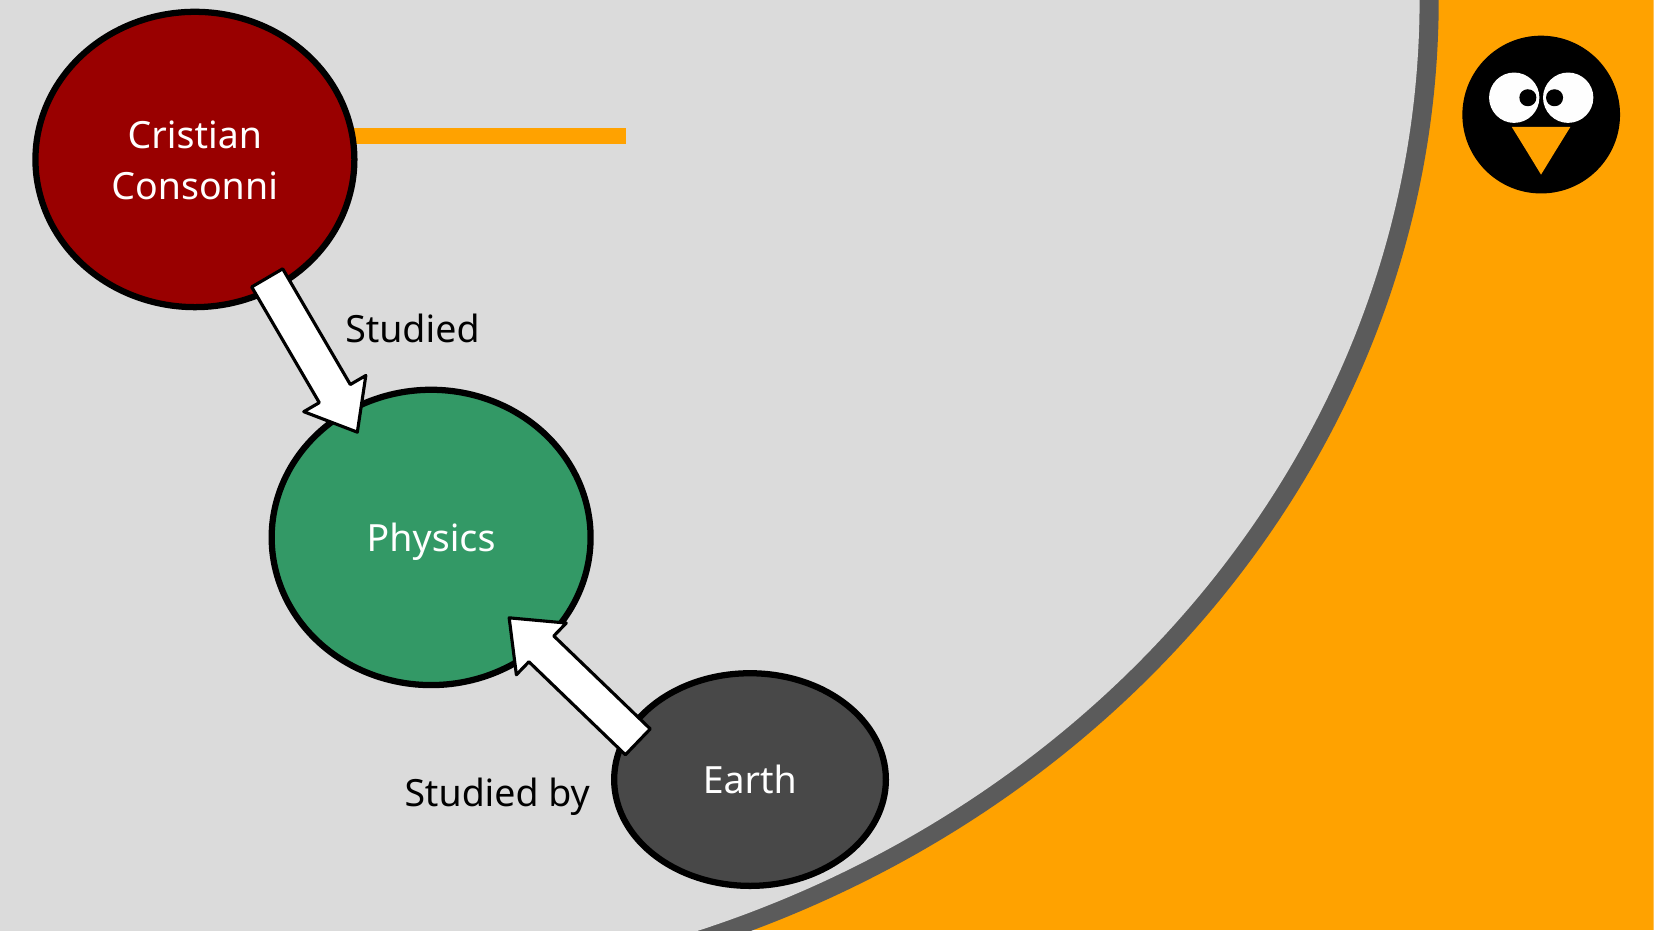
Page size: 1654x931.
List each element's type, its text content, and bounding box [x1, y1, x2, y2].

text_box [251, 268, 366, 433]
text_box Physics [271, 389, 591, 686]
text_box [509, 617, 651, 755]
text_box Studied by [389, 759, 615, 863]
text_box Earth [615, 673, 886, 886]
text_box Cristian Consonni [35, 11, 355, 308]
text_box Studied [330, 295, 567, 355]
